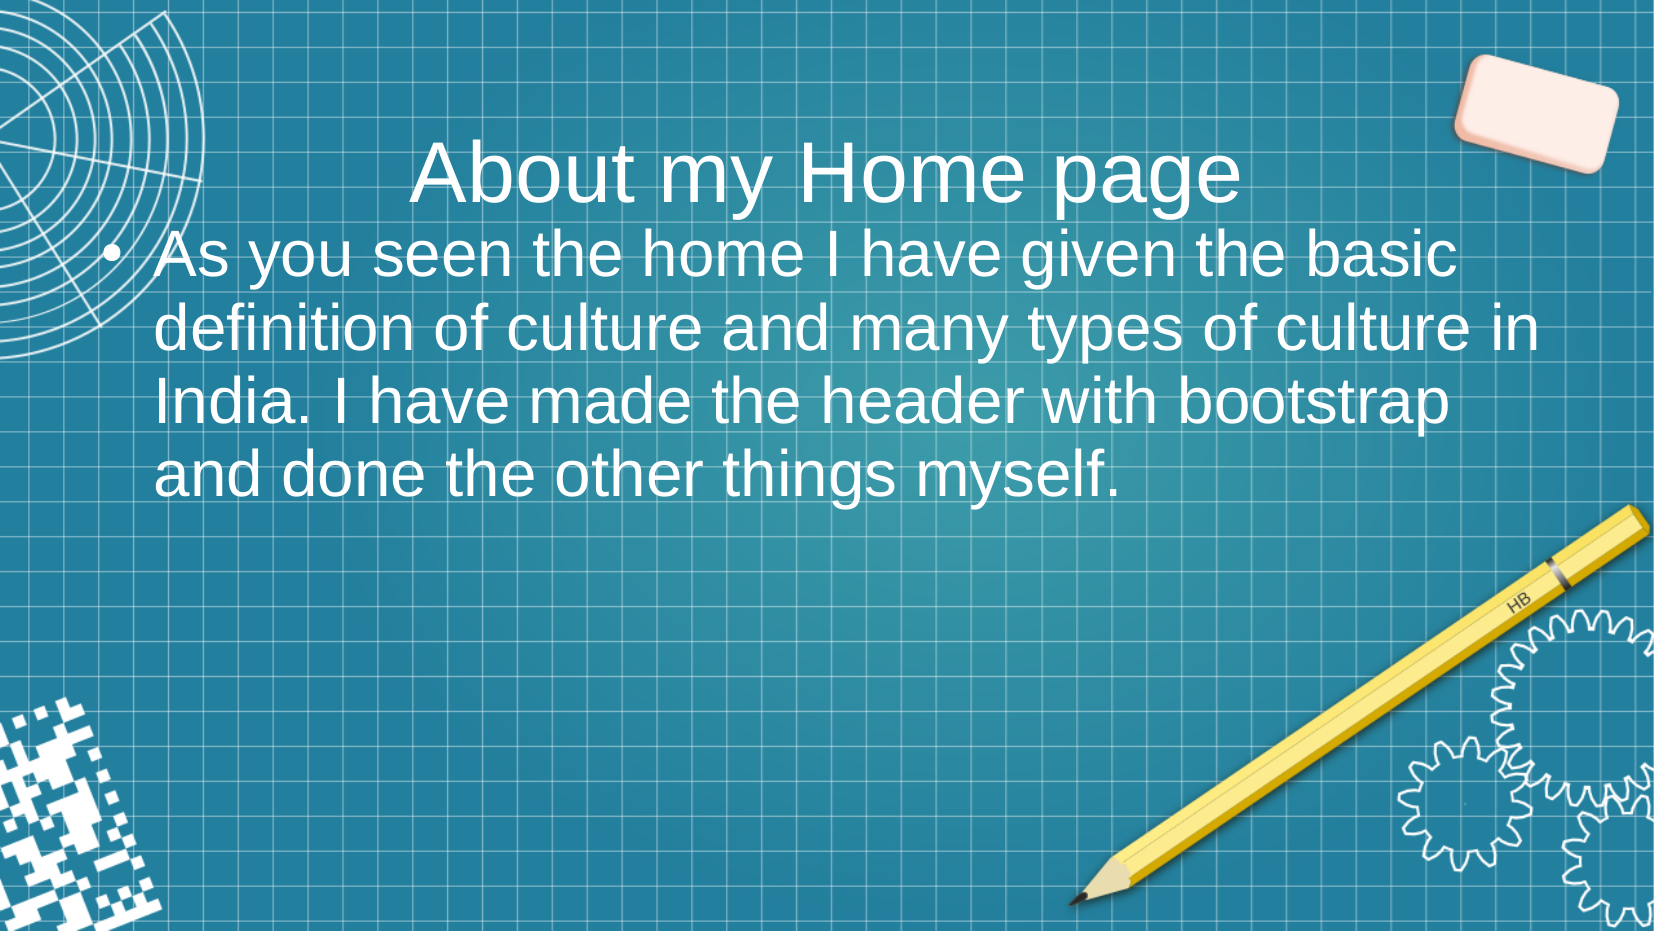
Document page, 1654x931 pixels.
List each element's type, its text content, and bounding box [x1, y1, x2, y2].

list As you seen the home I have given the basic definition of culture and many types of culture in India. I have made the header with bootstrap and done the other things myself. [82, 217, 1571, 758]
title About my Home page [82, 0, 1571, 217]
picture [0, 0, 1654, 931]
